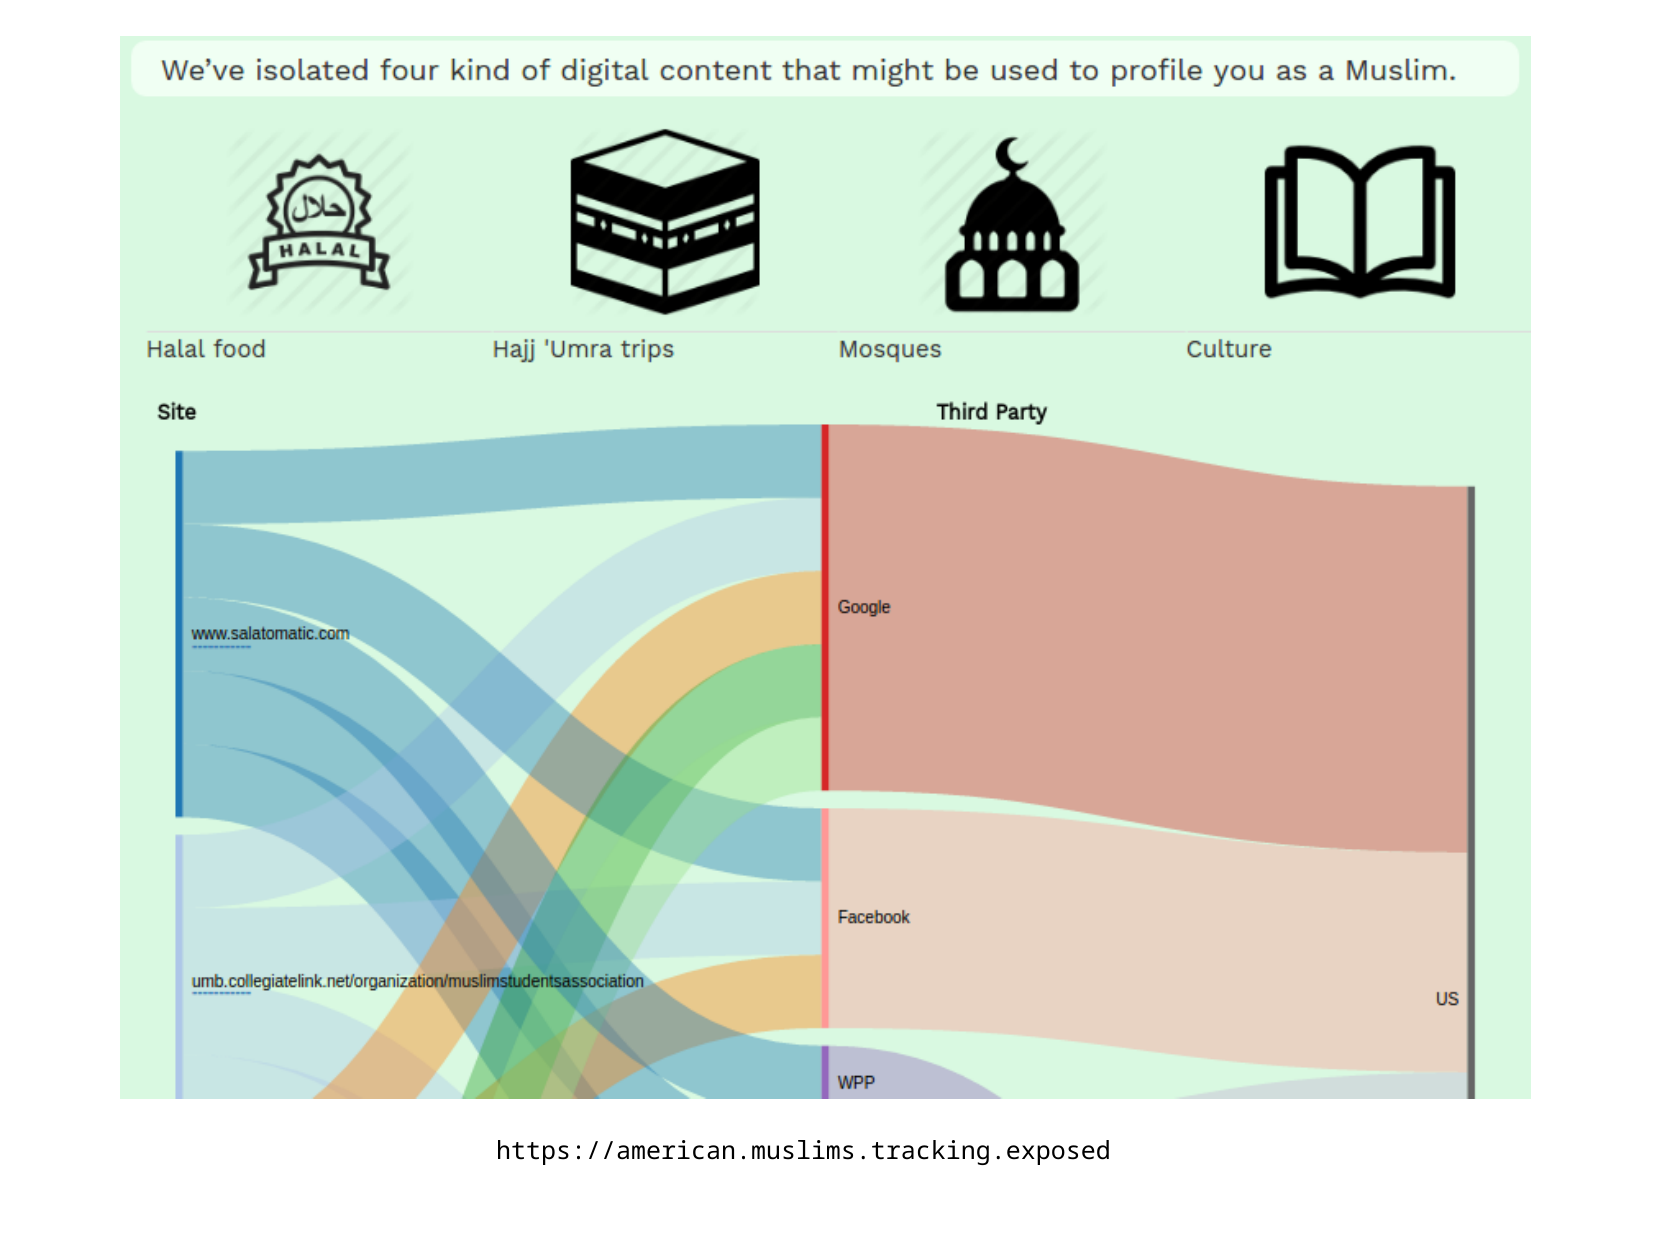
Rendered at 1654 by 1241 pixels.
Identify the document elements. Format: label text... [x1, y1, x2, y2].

picture [120, 36, 1531, 1099]
text_box https://american.muslims.tracking.exposed [480, 1124, 1128, 1171]
